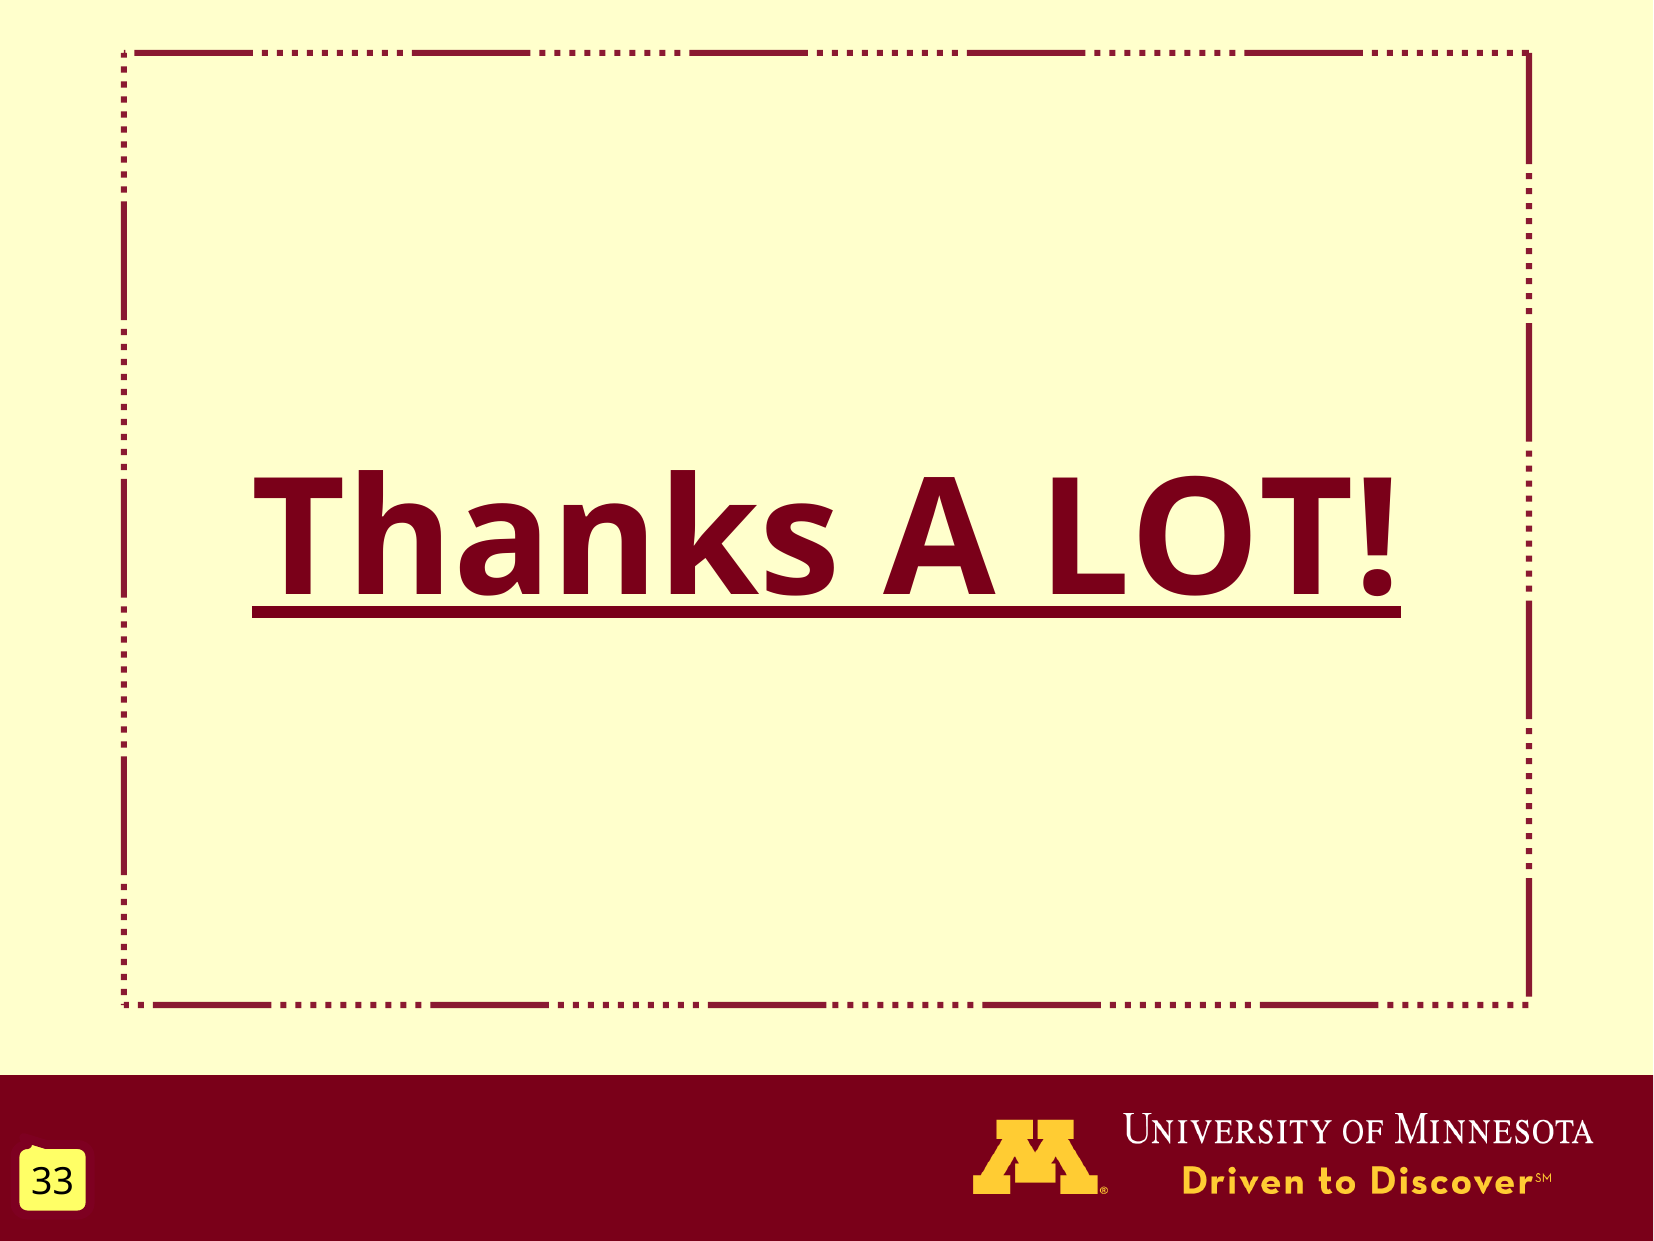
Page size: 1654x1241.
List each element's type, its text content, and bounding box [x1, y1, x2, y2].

text_box 33 [15, 1137, 91, 1216]
picture [0, 1075, 1654, 1241]
title Thanks A LOT! [123, 52, 1529, 1006]
